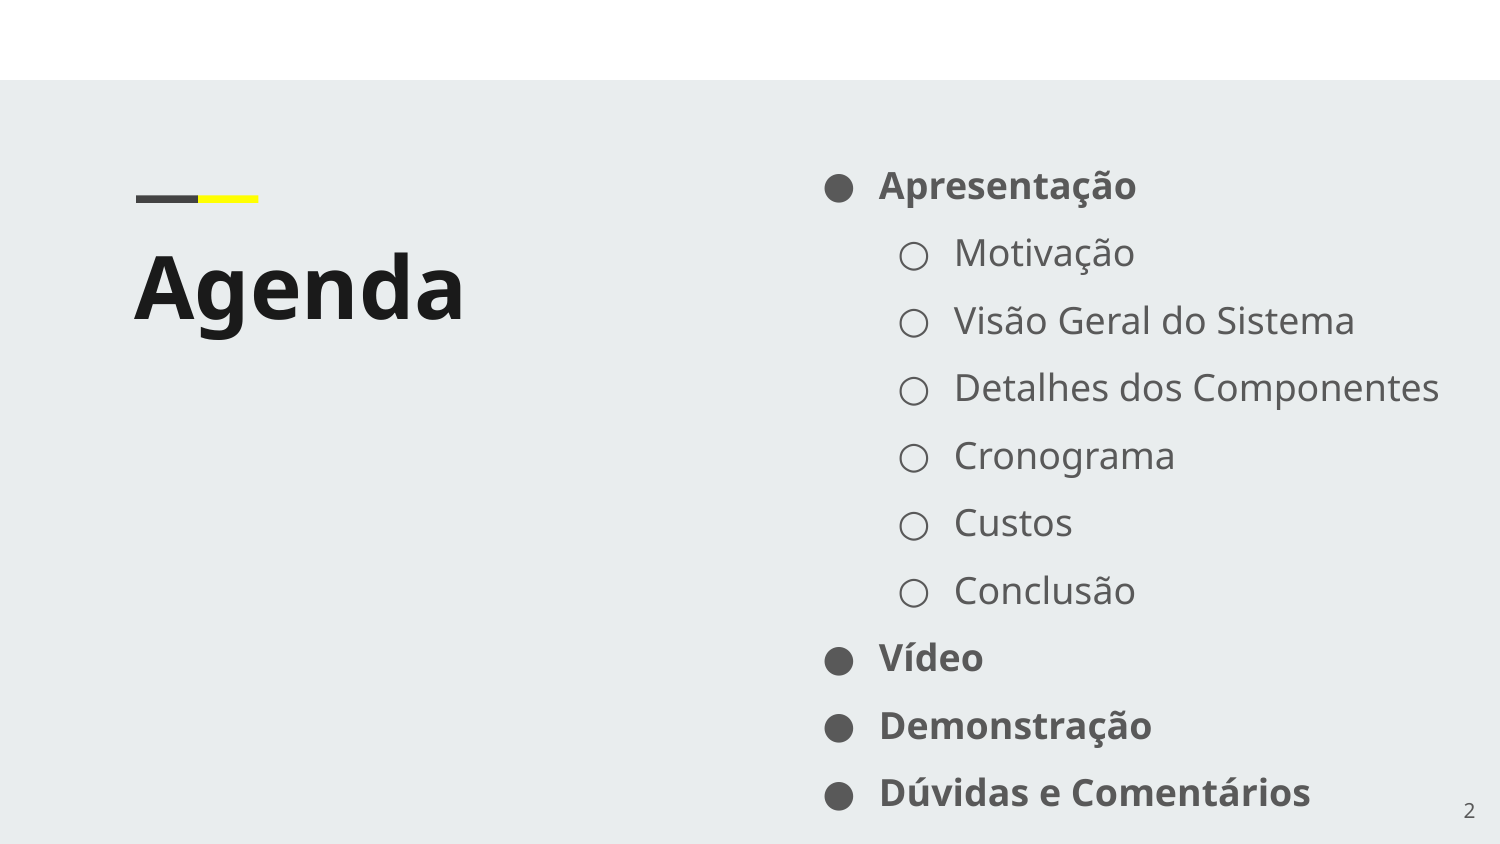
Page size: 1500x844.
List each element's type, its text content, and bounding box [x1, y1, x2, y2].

title Agenda [119, 216, 553, 490]
slide_number <number> [1400, 779, 1491, 844]
list Apresentação Motivação Visão Geral do Sistema Detalhes dos Componentes Cronograma Custos Conclusão Vídeo Demonstração Dúvidas e Comentários [788, 124, 1465, 831]
